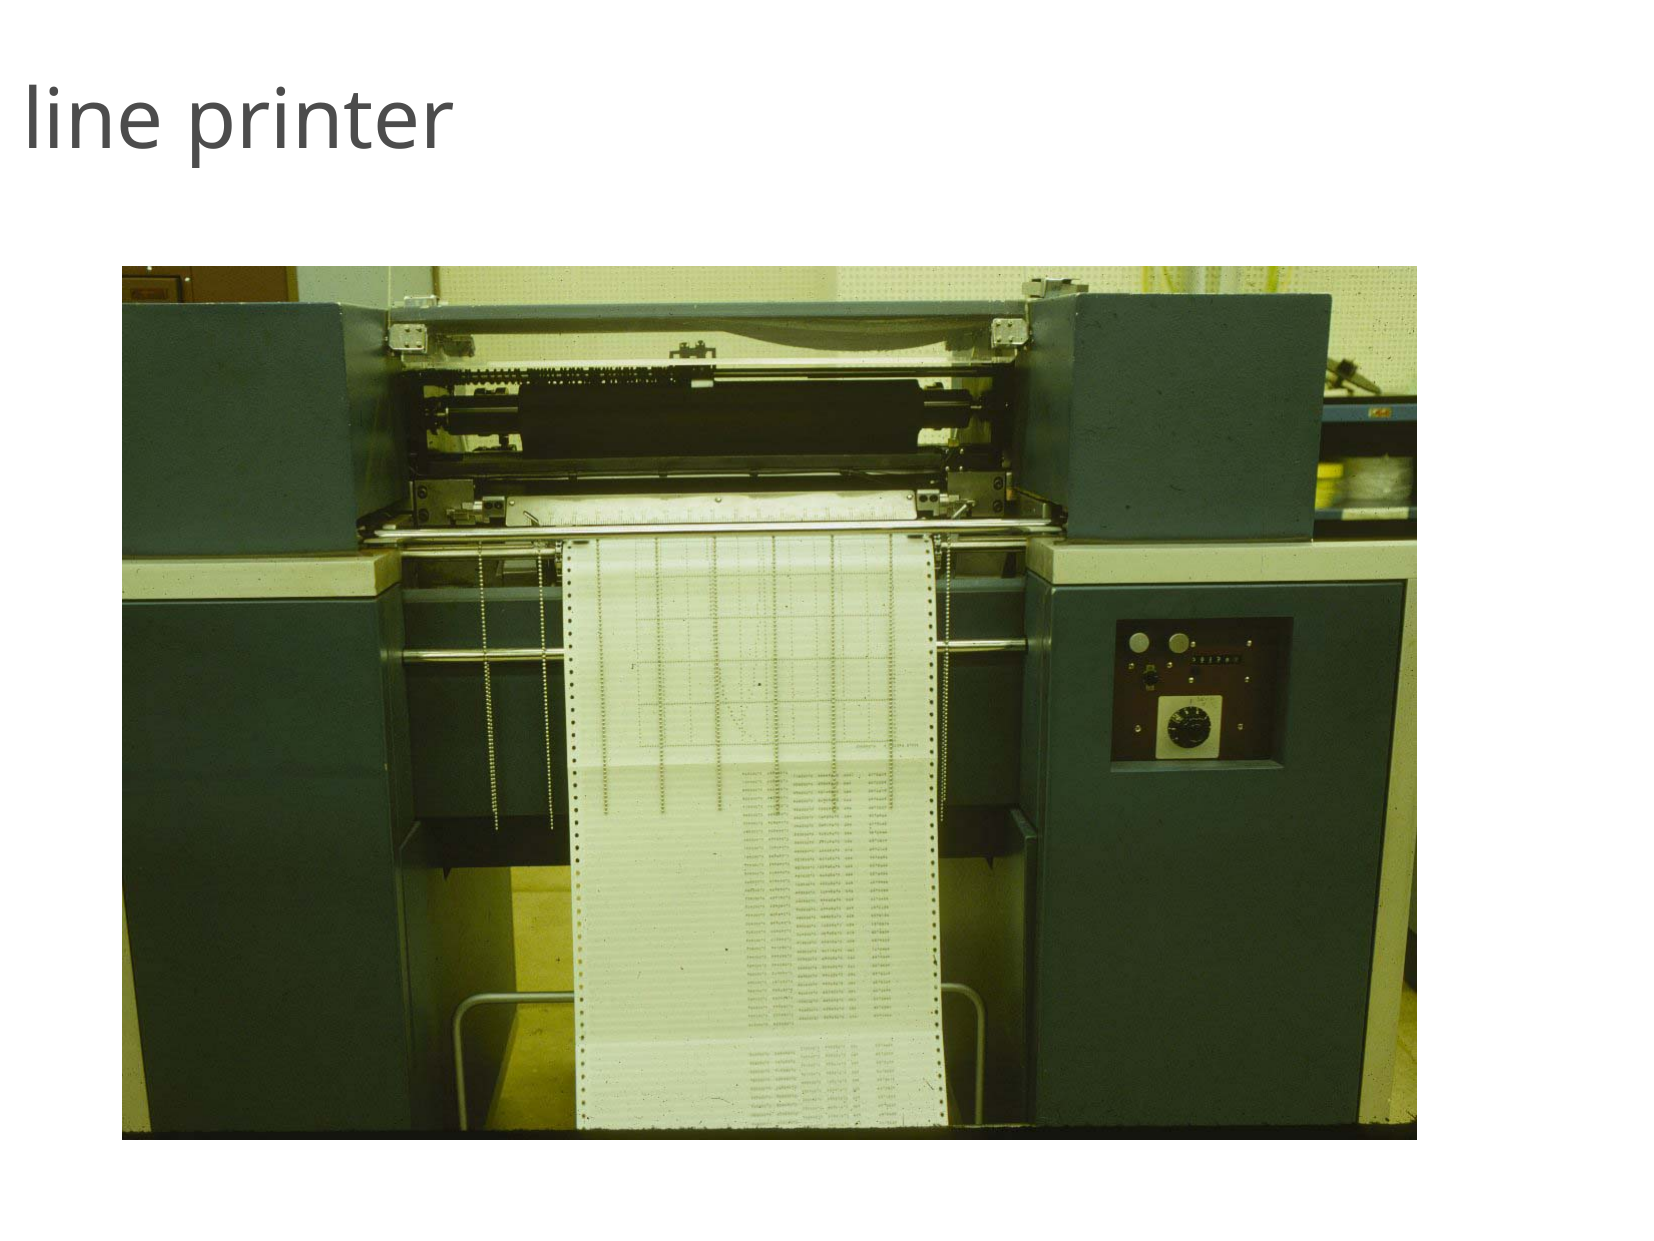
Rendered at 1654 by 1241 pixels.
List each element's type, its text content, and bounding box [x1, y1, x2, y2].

title line printer [22, 26, 1654, 205]
picture [122, 266, 1417, 1141]
